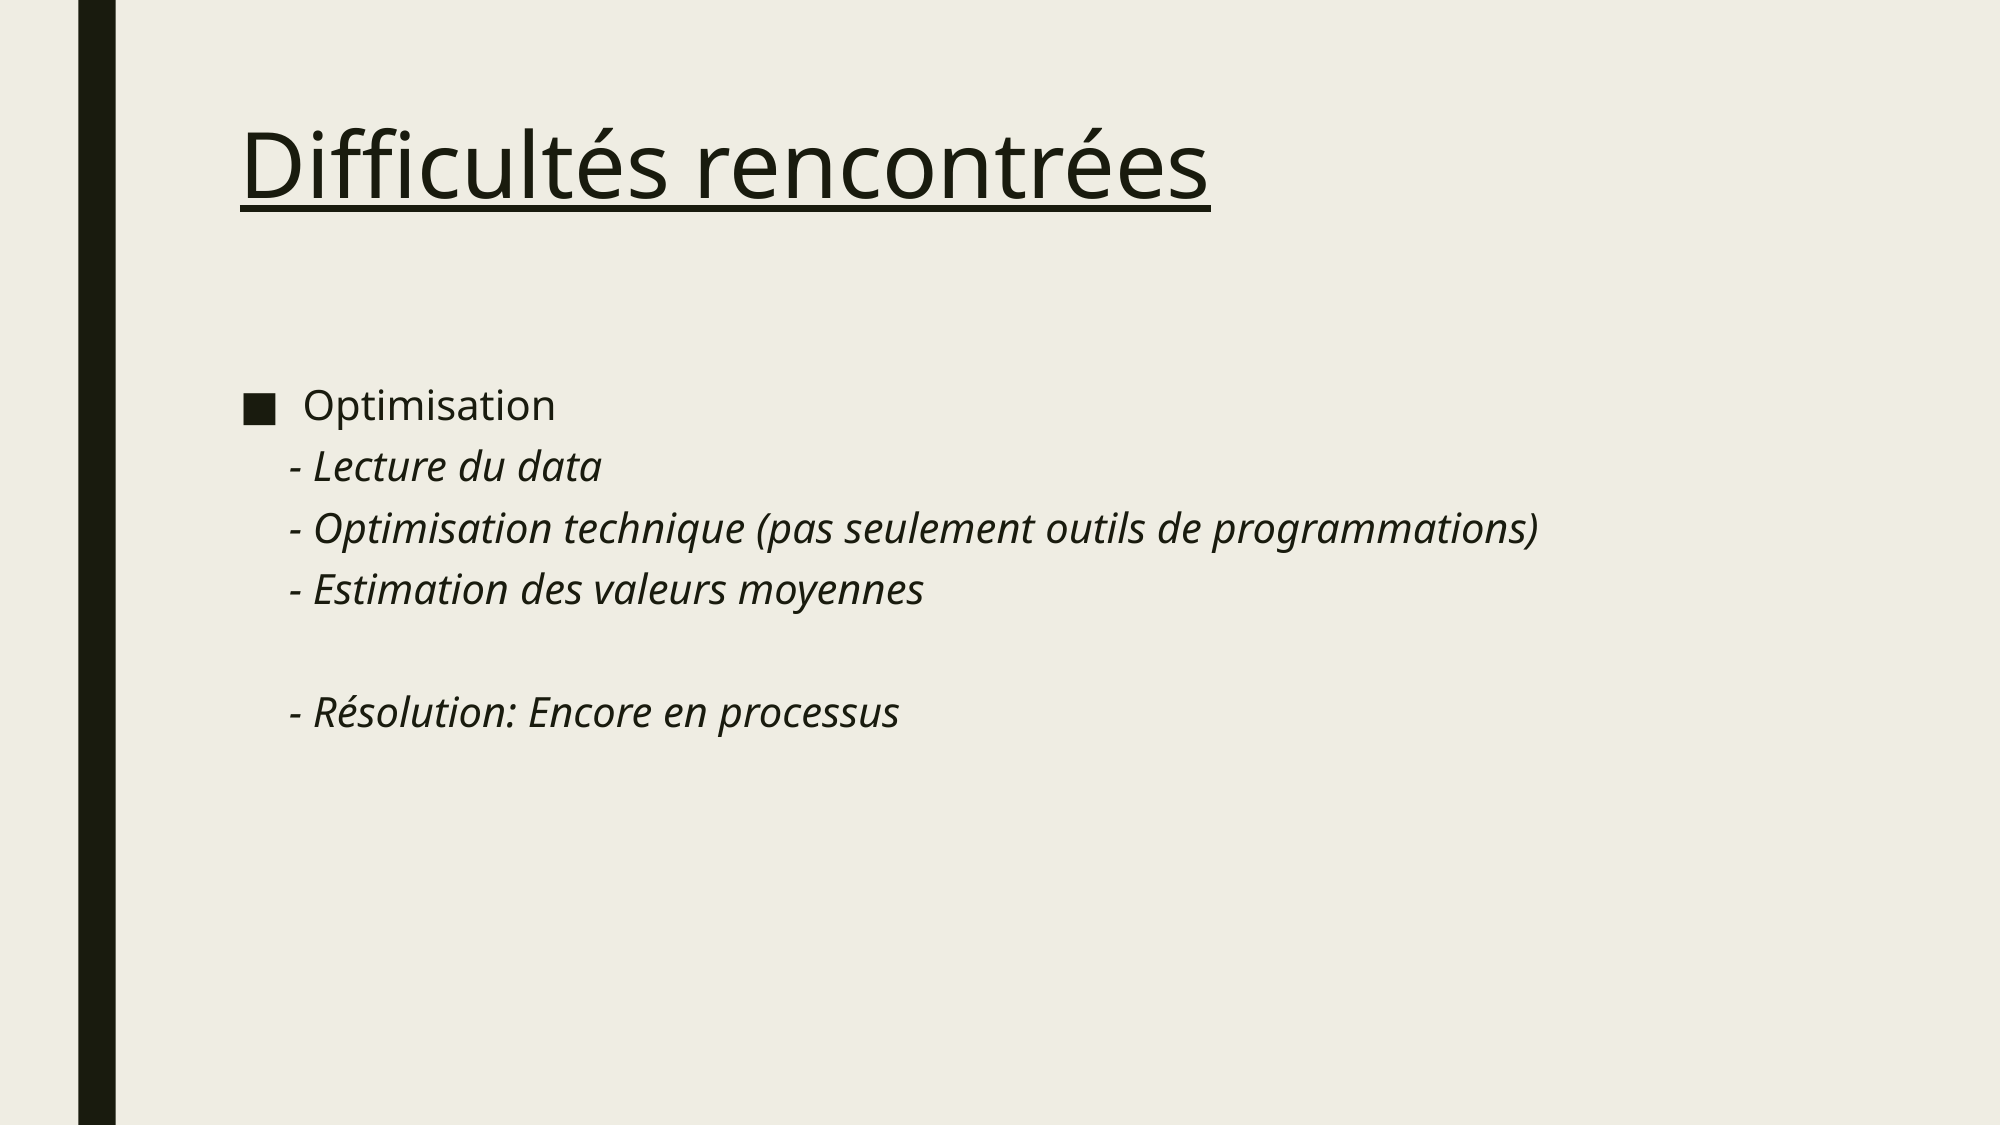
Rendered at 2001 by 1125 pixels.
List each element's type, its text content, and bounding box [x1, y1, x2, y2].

title Difficultés rencontrées [225, 112, 1800, 357]
list Optimisation - Lecture du data - Optimisation technique (pas seulement outils de programmations) - Estimation des valeurs moyennes - Résolution: Encore en processus [225, 375, 1800, 963]
